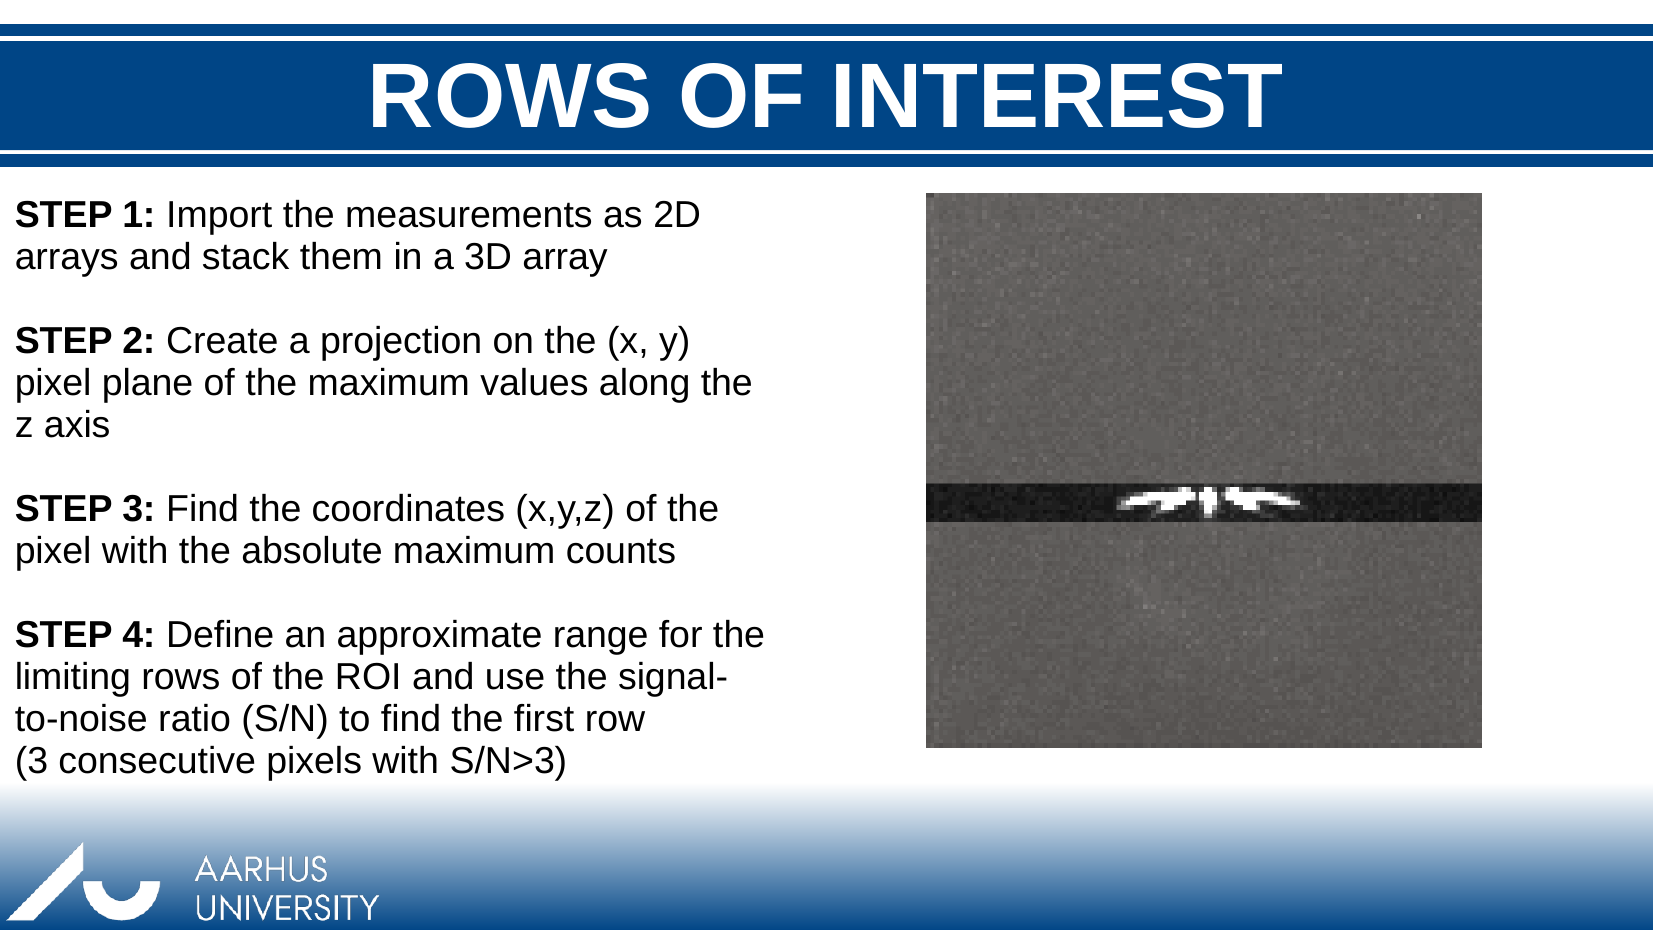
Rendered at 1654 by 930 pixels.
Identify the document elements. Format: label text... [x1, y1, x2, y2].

picture [5, 841, 414, 928]
picture [920, 186, 1487, 754]
text_box STEP 1: Import the measurements as 2D arrays and stack them in a 3D array STEP 2: Create a projection on the (x, y) pixel plane of the maximum values along the z axis STEP 3: Find the coordinates (x,y,z) of the pixel with the absolute maximum counts STEP 4: Define an approximate range for the limiting rows of the ROI and use the signal-to-noise ratio (S/N) to find the first row (3 consecutive pixels with S/N>3) [0, 186, 781, 832]
title ROWS OF INTEREST [0, 41, 1653, 151]
